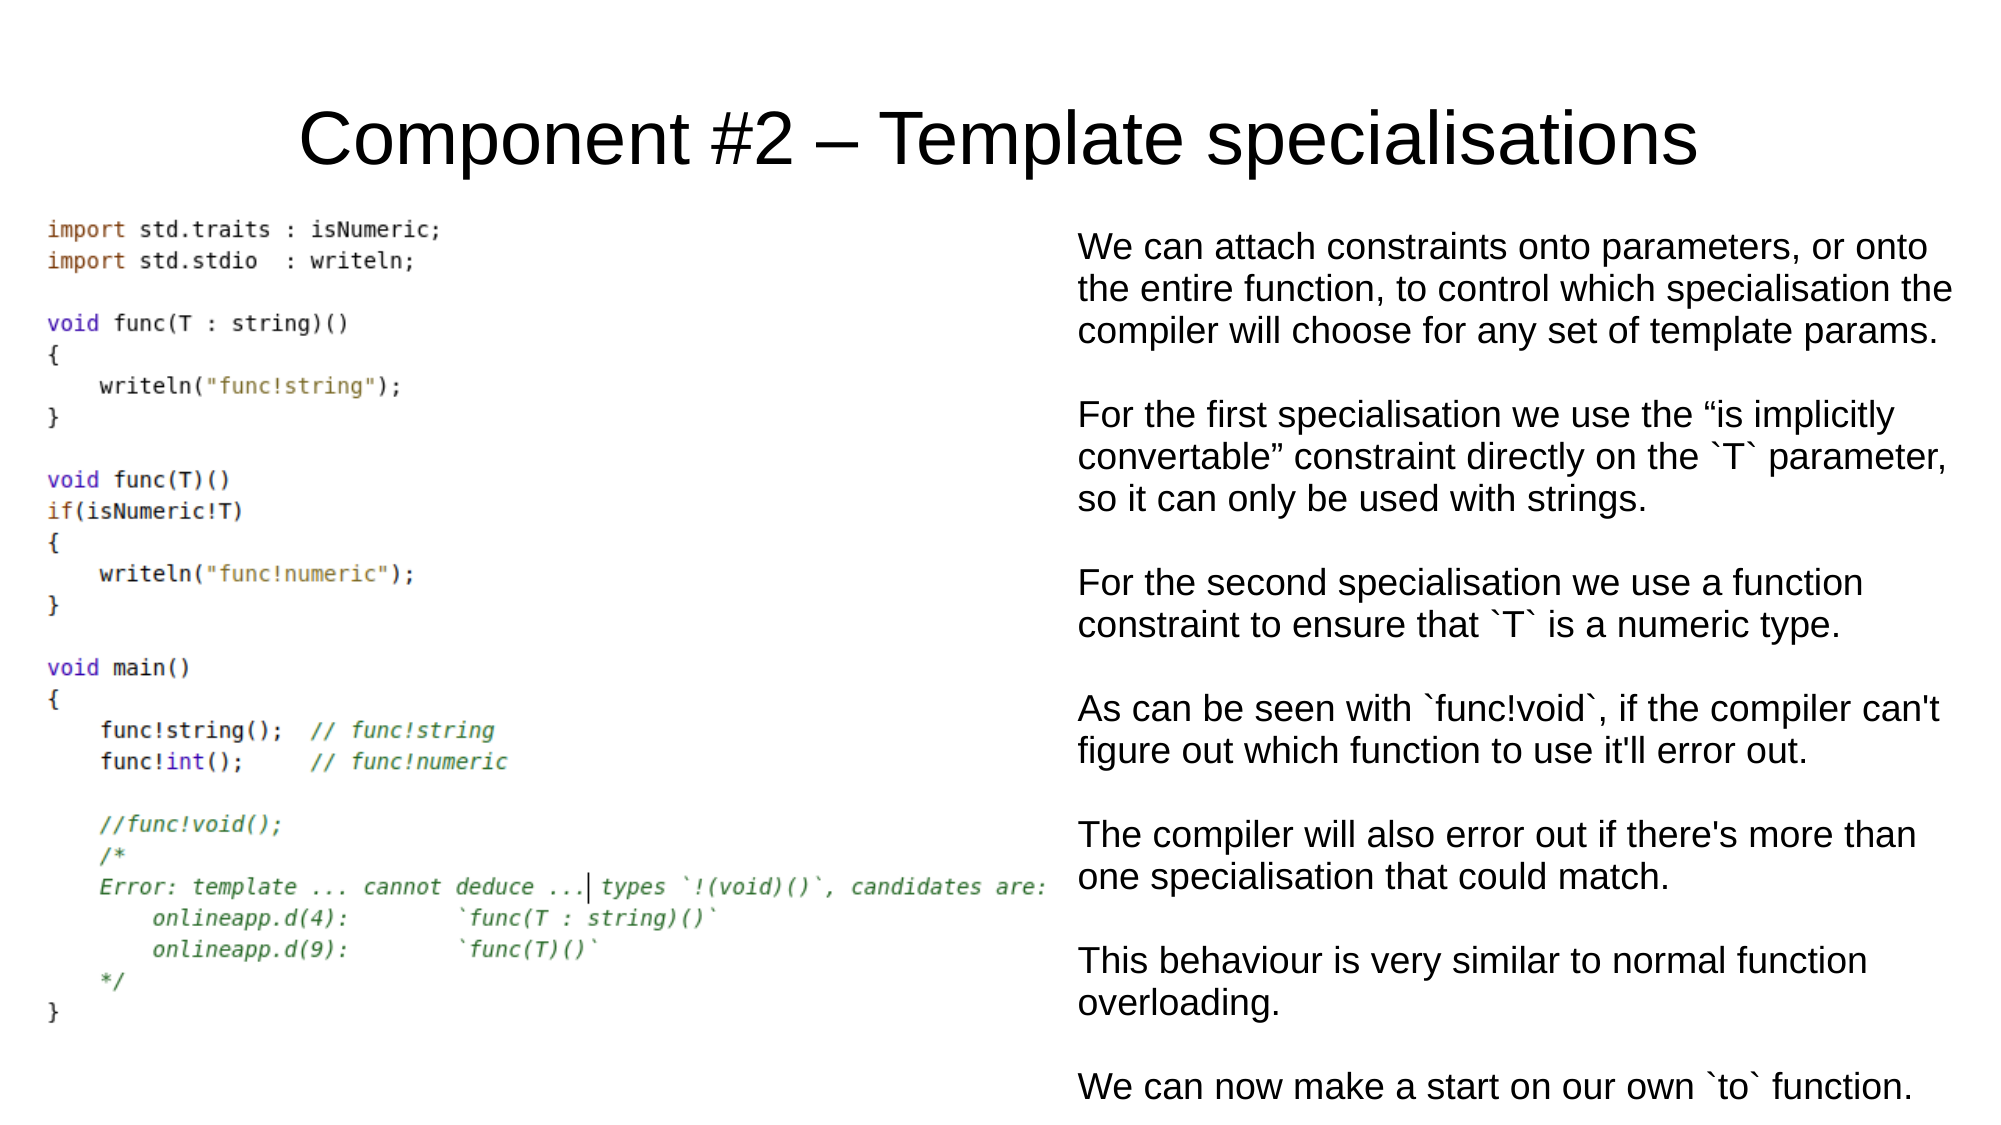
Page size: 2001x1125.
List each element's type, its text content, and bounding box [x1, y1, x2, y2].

text_box We can attach constraints onto parameters, or onto the entire function, to control which specialisation the compiler will choose for any set of template params. For the first specialisation we use the “is implicitly convertable” constraint directly on the `T` parameter, so it can only be used with strings. For the second specialisation we use a function constraint to ensure that `T` is a numeric type. As can be seen with `func!void`, if the compiler can't figure out which function to use it'll error out. The compiler will also error out if there's more than one specialisation that could match. This behaviour is very similar to normal function overloading. We can now make a start on our own `to` function. [1062, 218, 1979, 1115]
picture [41, 217, 1063, 1034]
title Component #2 – Template specialisations [99, 44, 1900, 218]
